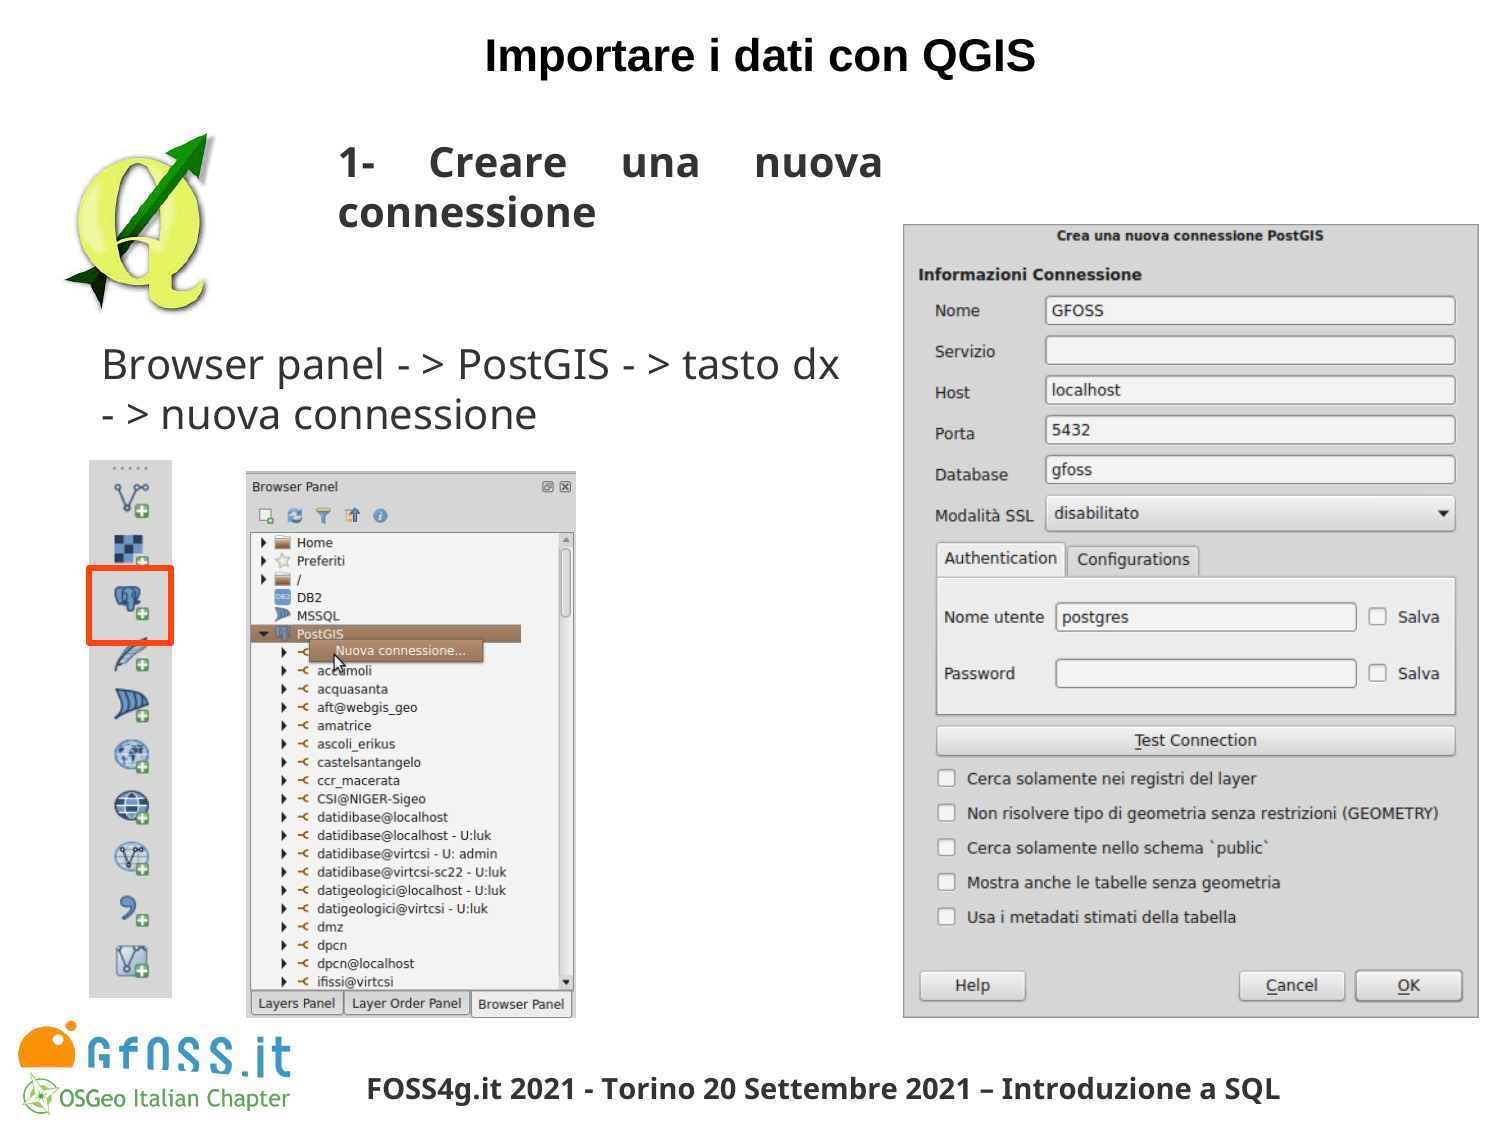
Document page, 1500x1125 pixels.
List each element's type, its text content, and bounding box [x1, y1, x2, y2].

picture [42, 117, 236, 330]
title Importare i dati con QGIS [21, 26, 1500, 82]
picture [89, 460, 172, 565]
picture [92, 571, 168, 640]
picture [89, 646, 172, 998]
picture [903, 224, 1479, 1018]
picture [0, 471, 576, 1125]
text_box 1- Creare una nuova connessione [278, 128, 943, 270]
text_box Browser panel - > PostGIS - > tasto dx - > nuova connessione [42, 330, 901, 449]
